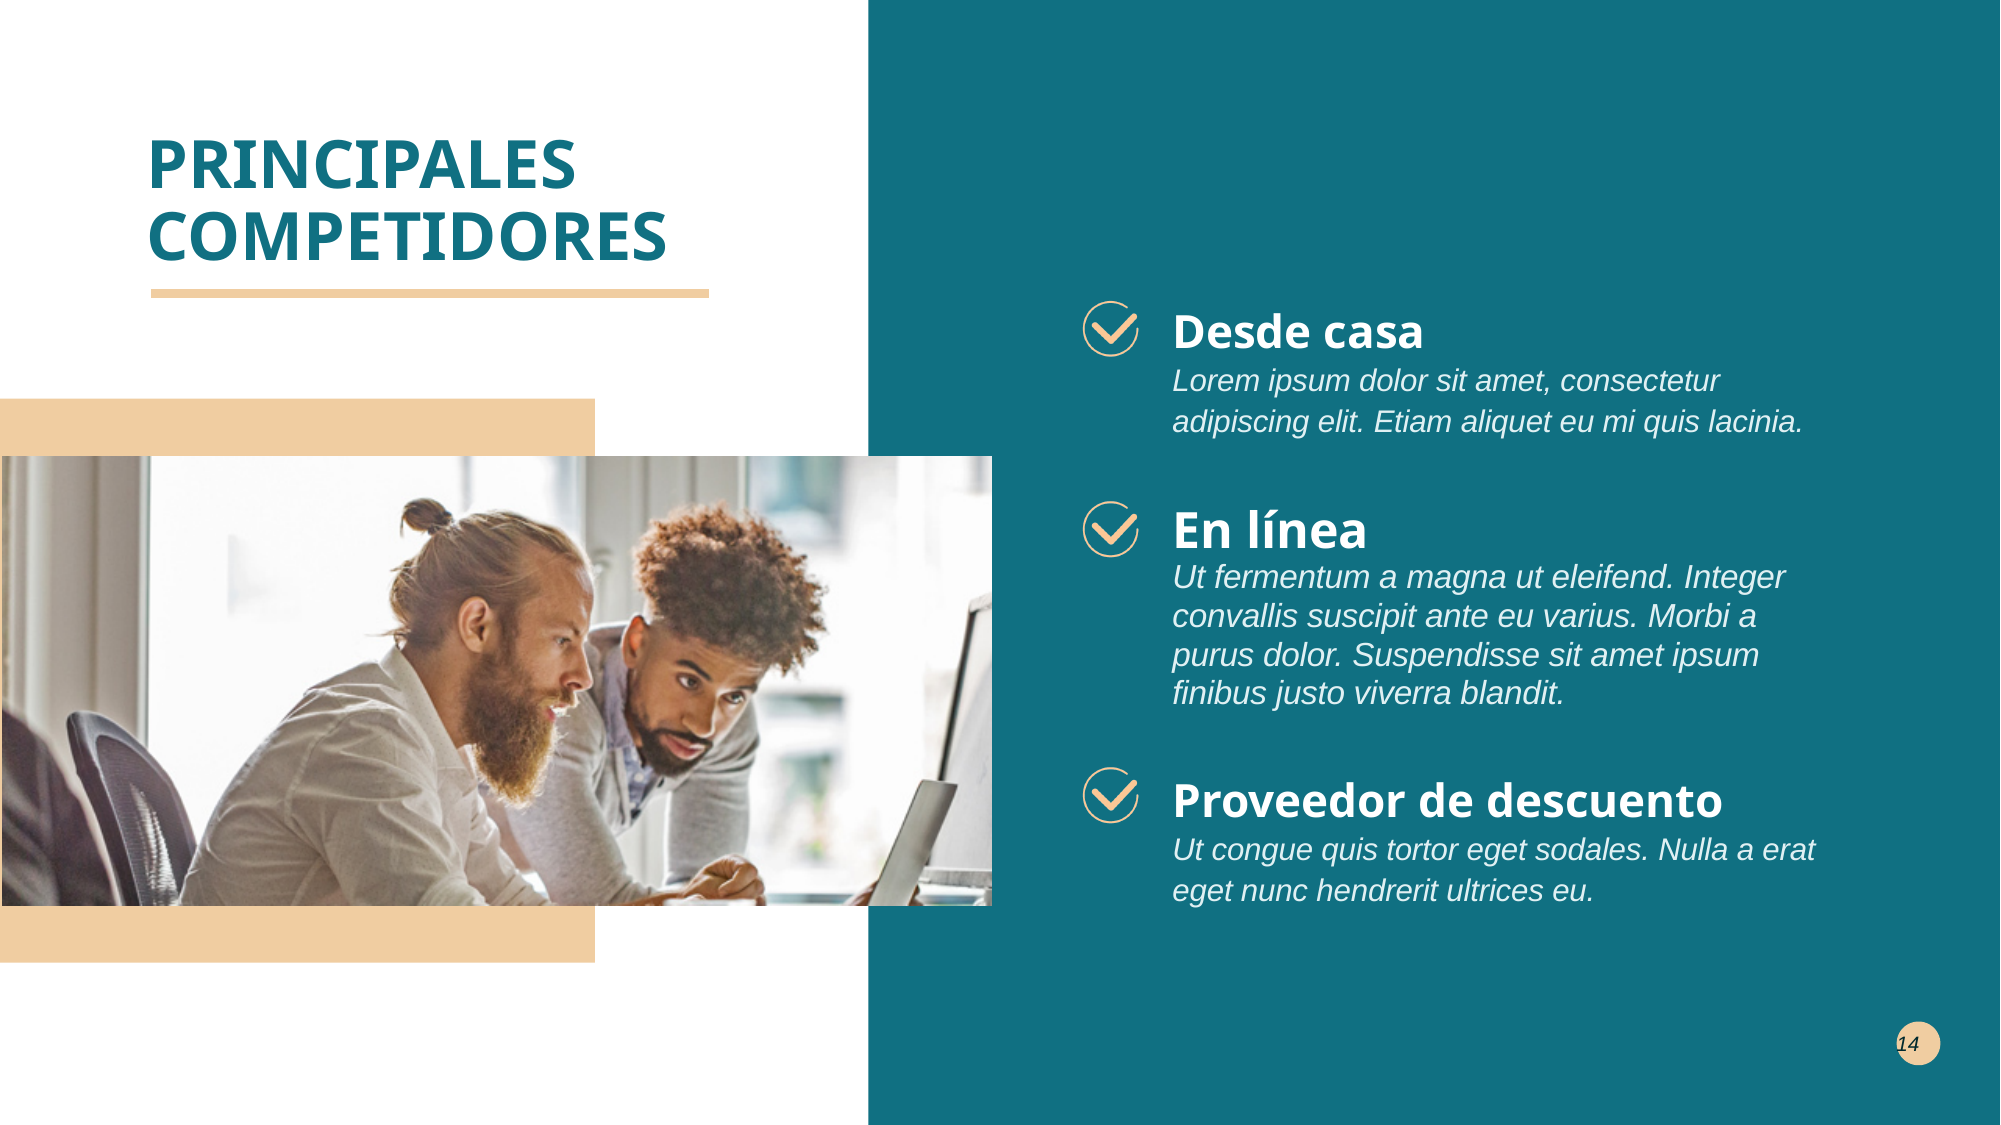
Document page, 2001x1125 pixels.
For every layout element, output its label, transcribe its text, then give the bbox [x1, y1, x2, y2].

picture [2, 456, 992, 906]
picture [1063, 481, 1158, 577]
list Proveedor de descuento Ut congue quis tortor eget sodales. Nulla a erat eget nunc hendrerit ultrices eu. [1157, 759, 1924, 994]
picture [1063, 281, 1158, 376]
list Desde casa Lorem ipsum dolor sit amet, consectetur adipiscing elit. Etiam aliquet eu mi quis lacinia. [1157, 290, 1901, 490]
picture [1063, 747, 1158, 843]
list En línea Ut fermentum a magna ut eleifend. Integer convallis suscipit ante eu varius. Morbi a purus dolor. Suspendisse sit amet ipsum finibus justo viverra blandit. [1157, 490, 1901, 726]
text_box 9 [1881, 1012, 1940, 1073]
title PRINCIPALES COMPETIDORES [131, 68, 777, 283]
